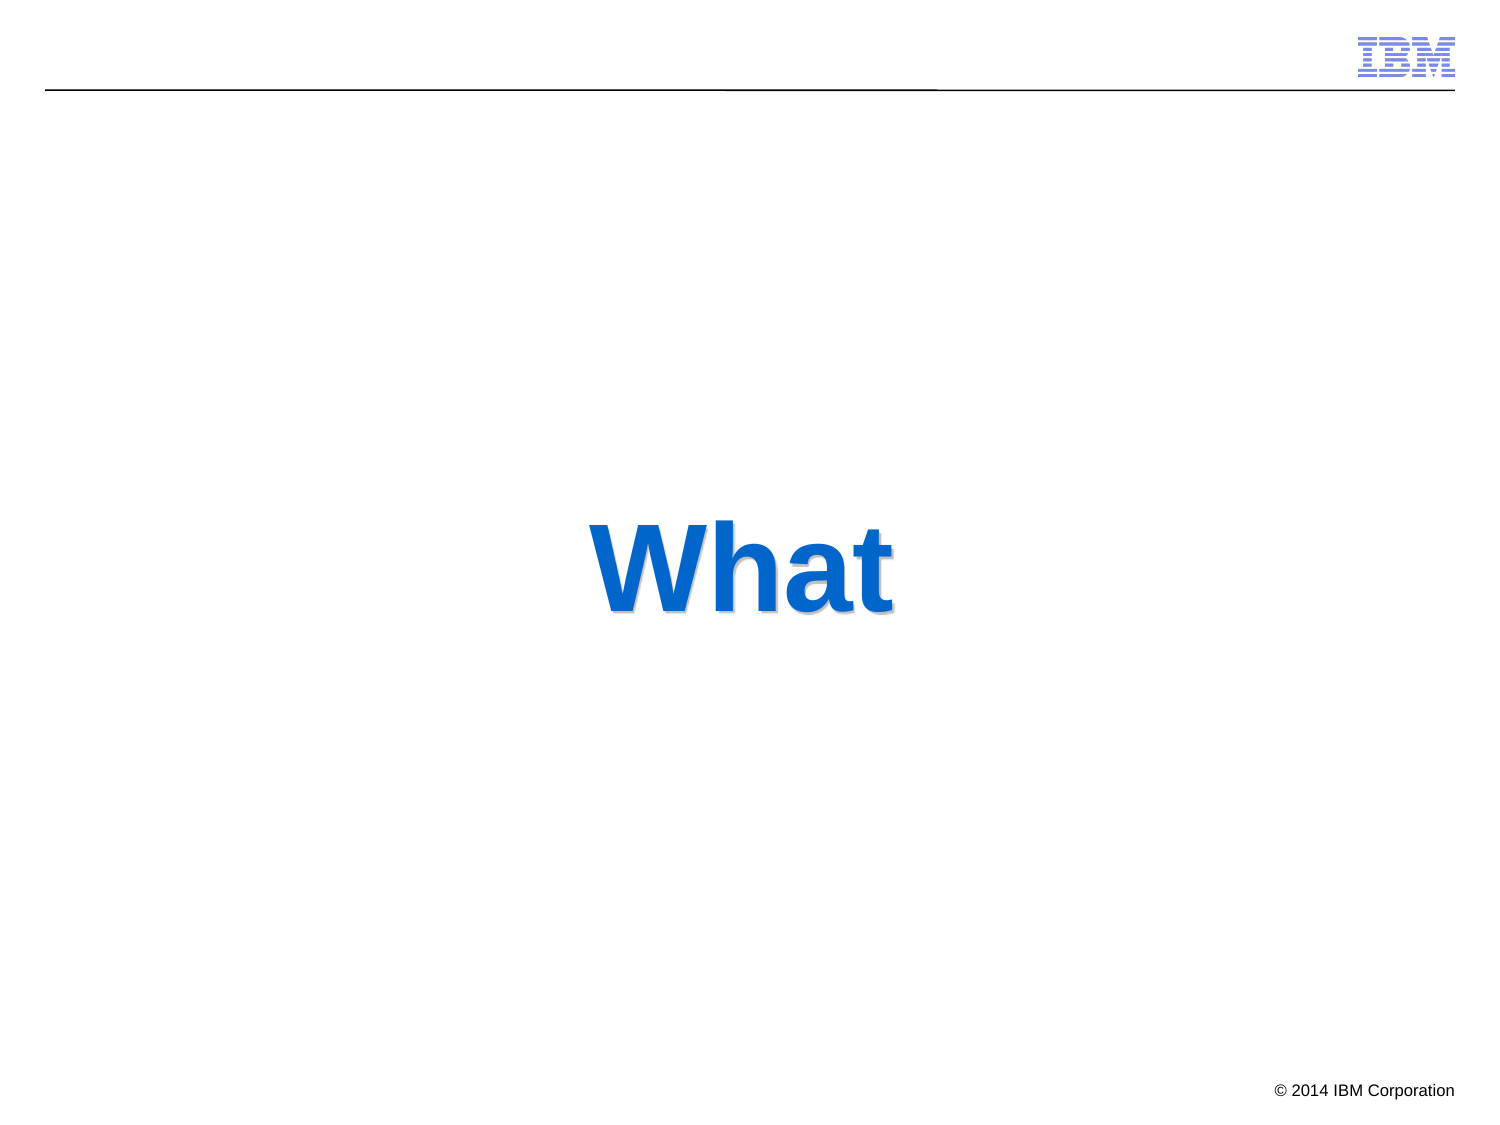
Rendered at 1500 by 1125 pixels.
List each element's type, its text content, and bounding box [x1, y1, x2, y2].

picture [1358, 37, 1455, 77]
list What [29, 496, 1455, 684]
